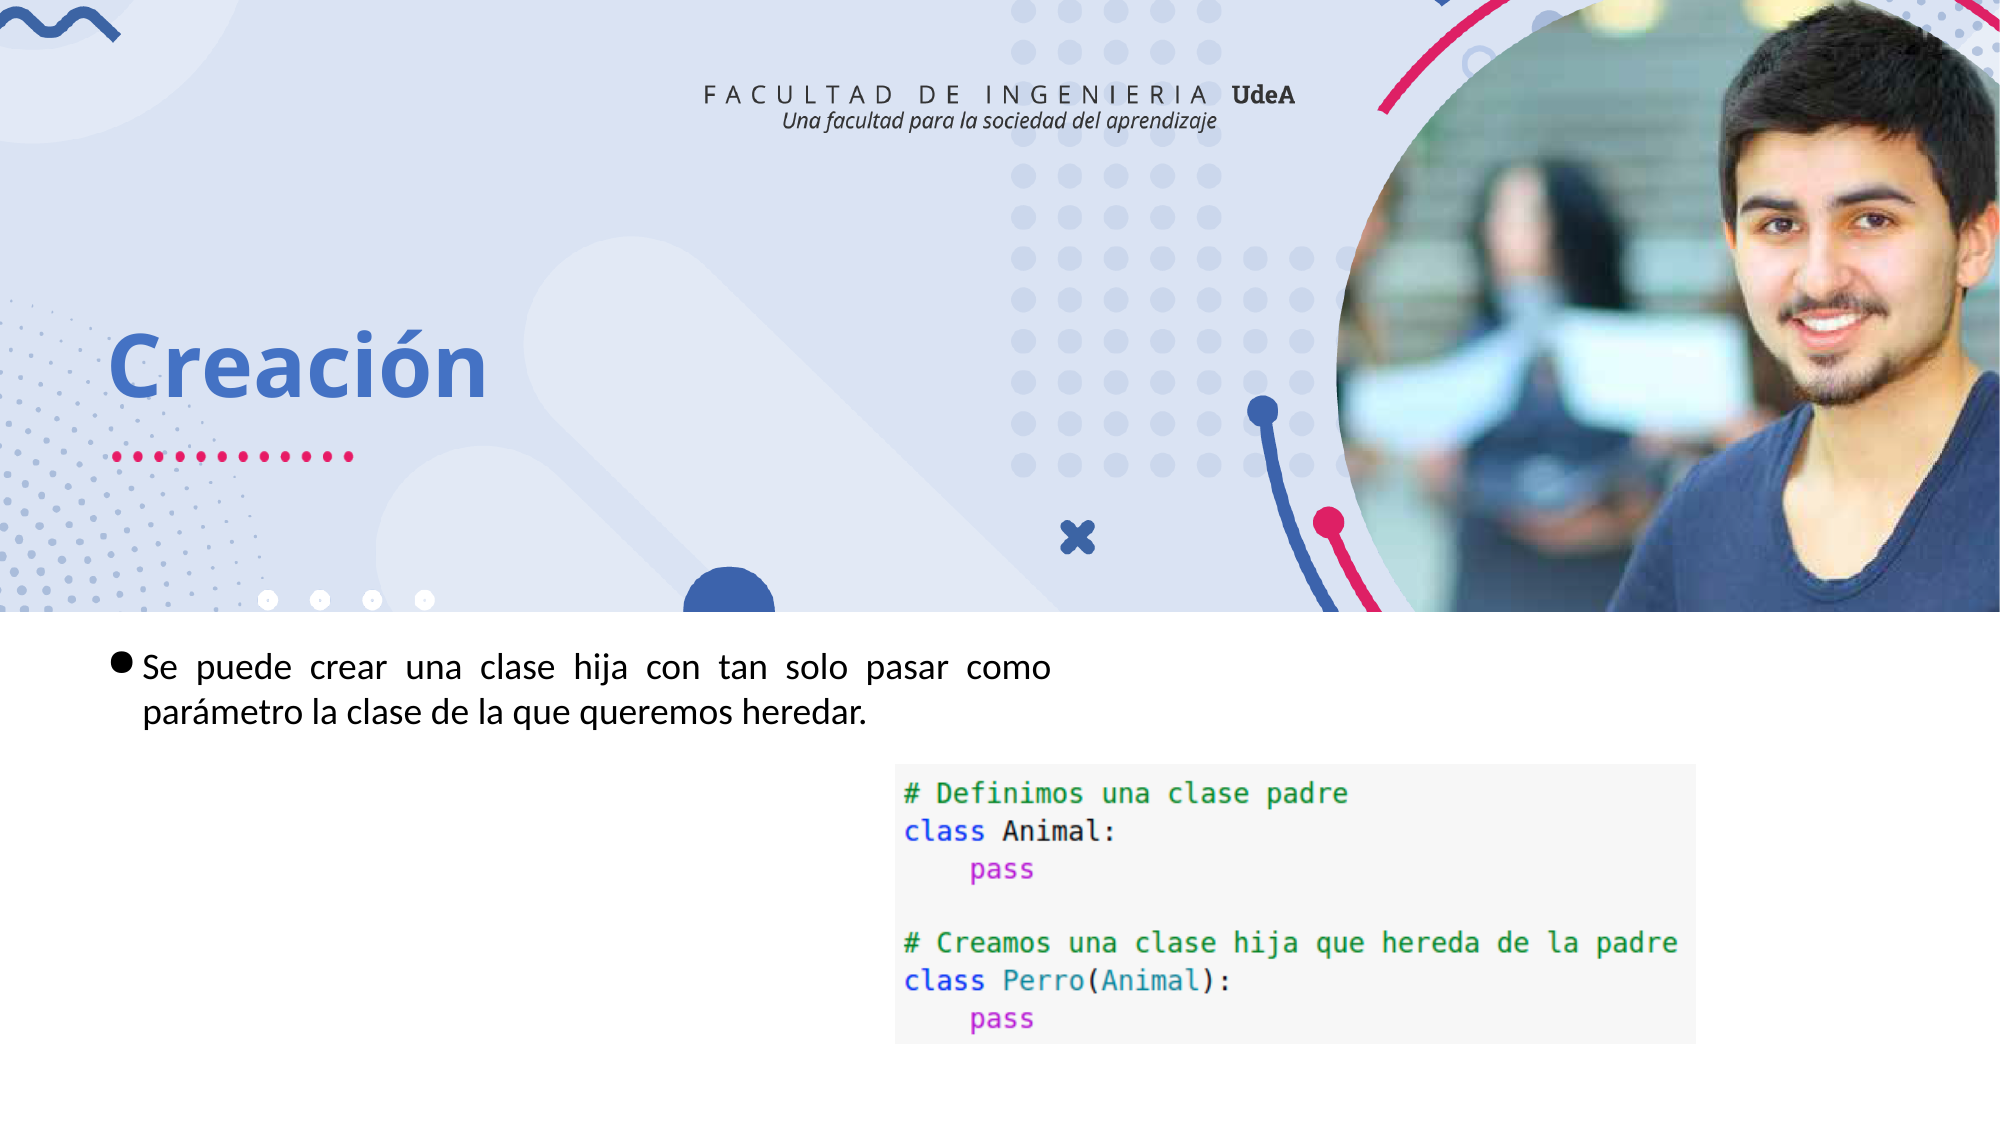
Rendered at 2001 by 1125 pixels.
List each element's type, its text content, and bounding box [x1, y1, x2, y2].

picture [0, 0, 2000, 612]
picture [895, 764, 1696, 1044]
text_box Creación [92, 313, 988, 424]
text_box Se puede crear una clase hija con tan solo pasar como parámetro la clase de la que queremos heredar. [92, 634, 1068, 740]
